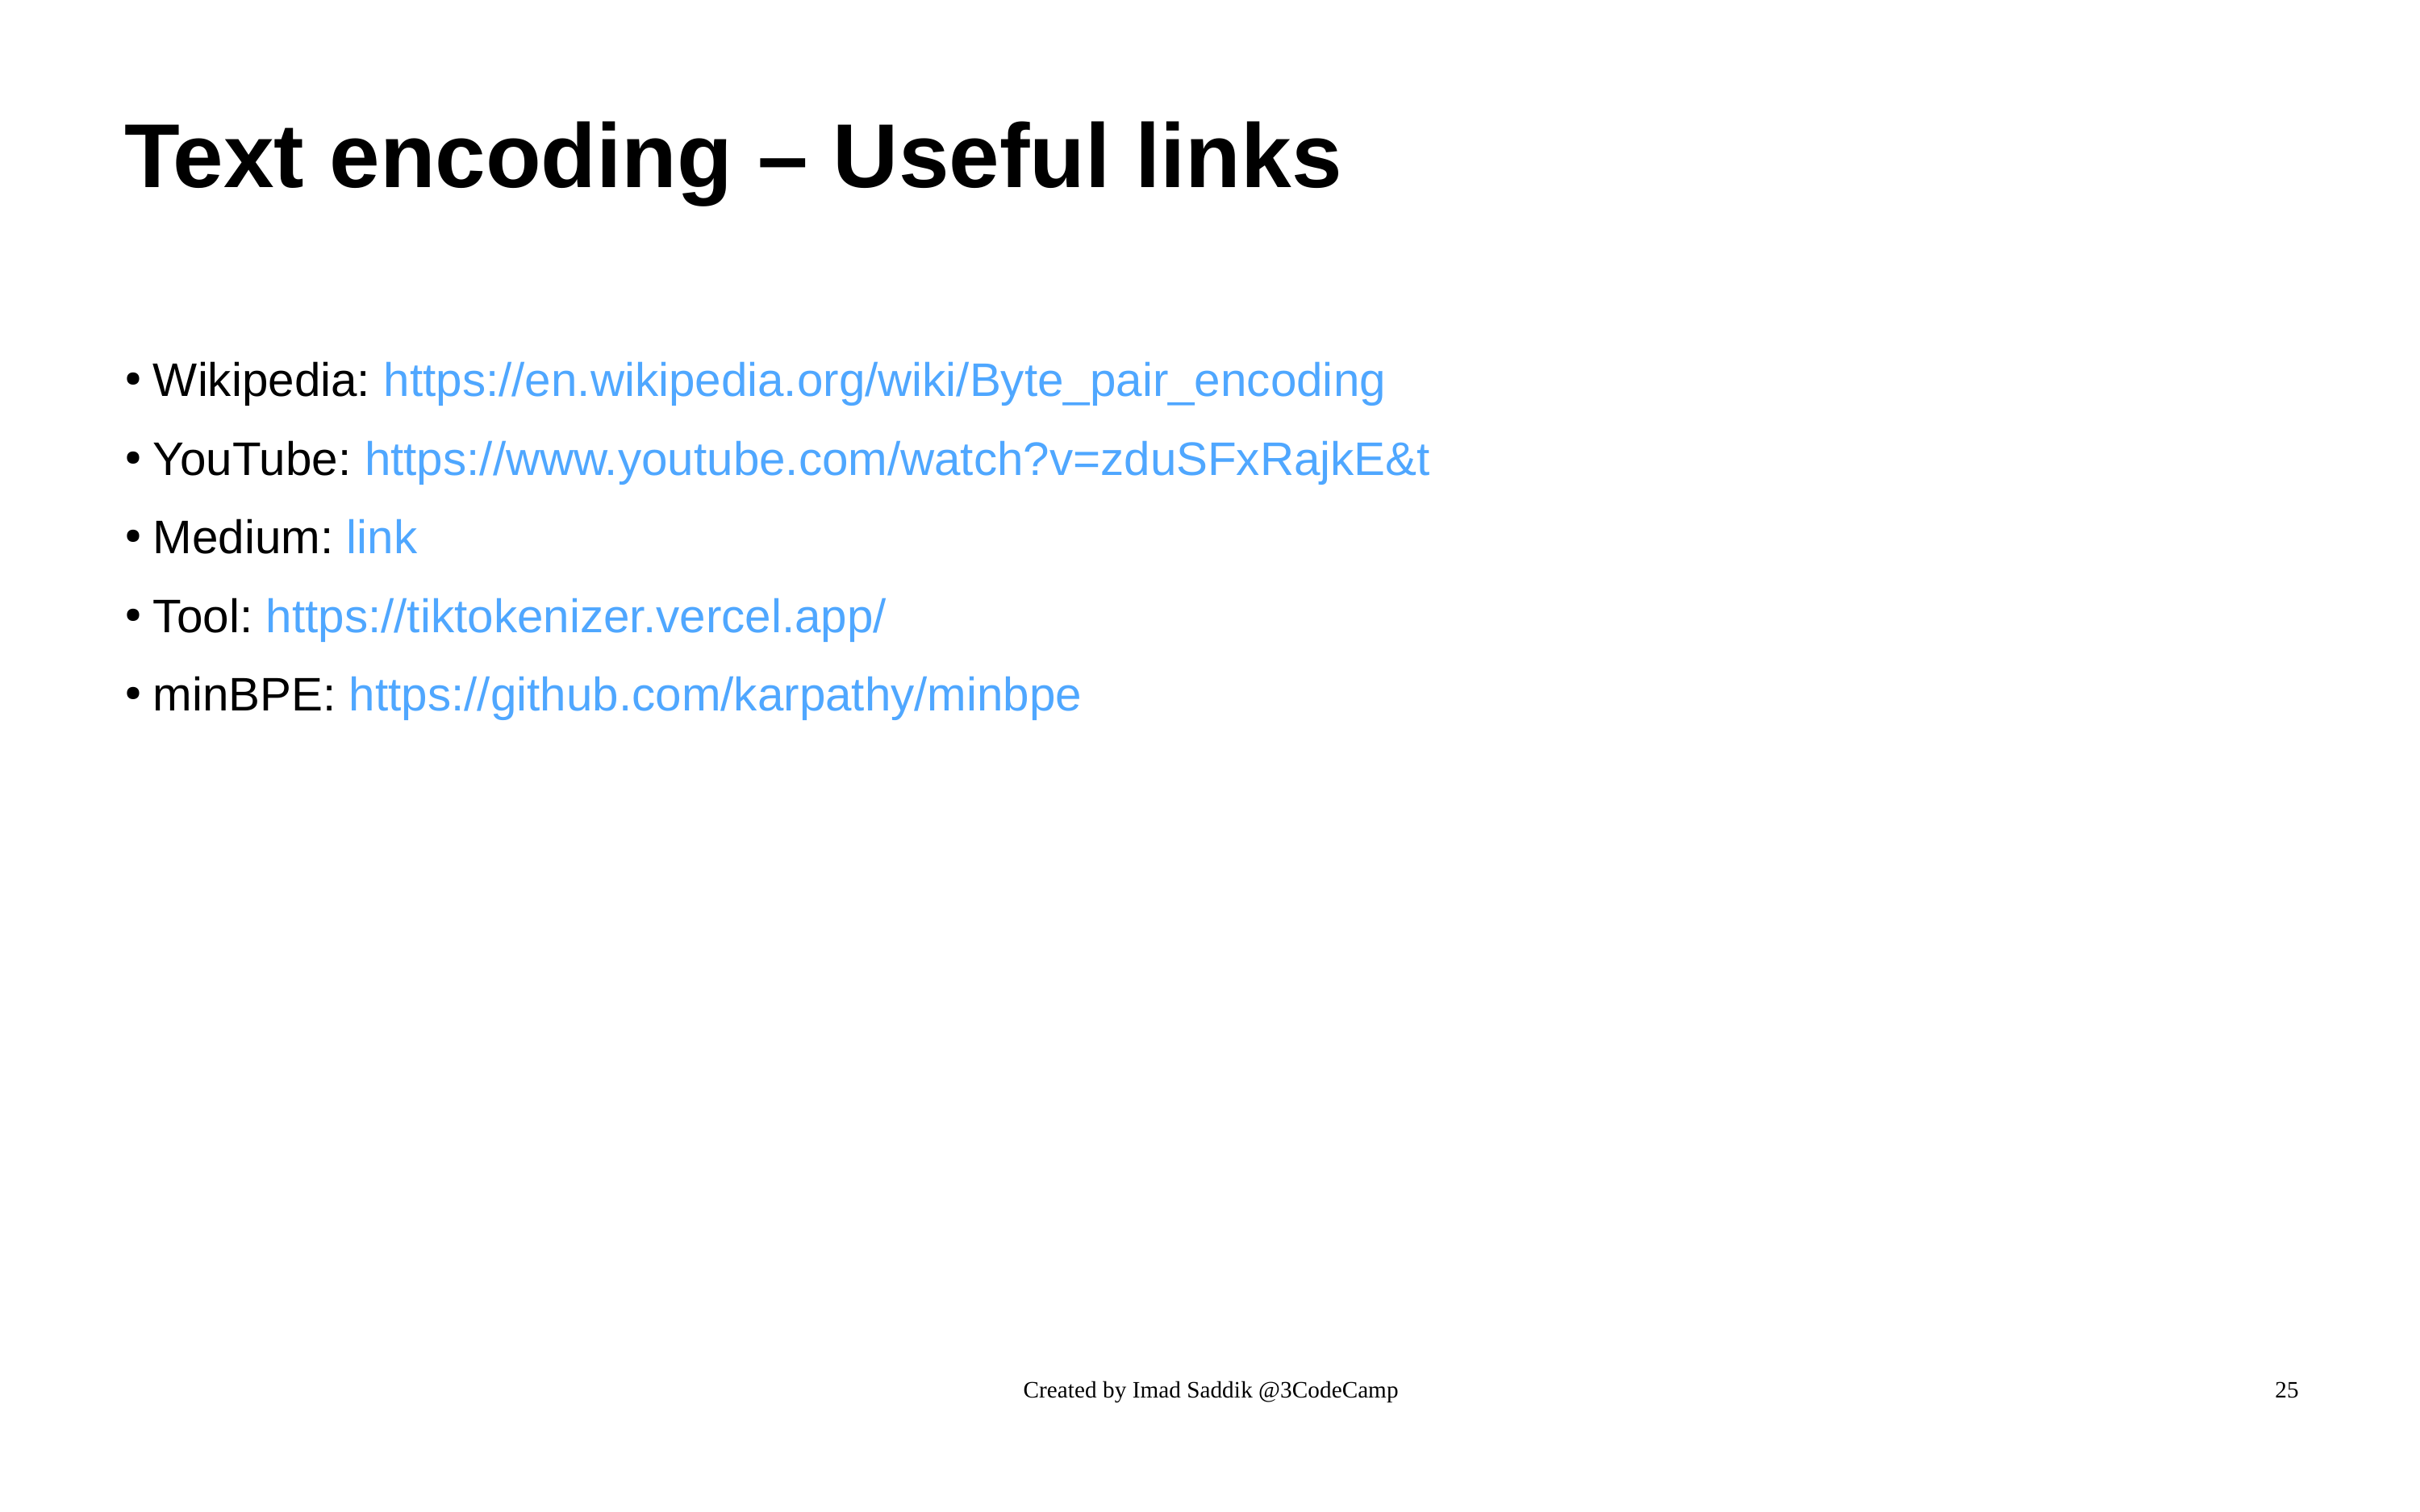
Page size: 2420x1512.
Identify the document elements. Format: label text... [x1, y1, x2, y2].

text_box Text encoding – Useful links [112, 61, 1664, 251]
text_box Wikipedia: https://en.wikipedia.org/wiki/Byte_pair_encoding YouTube: https://www.youtube.com/watch?v=zduSFxRajkE&t Medium: link Tool: https://tiktokenizer.vercel.app/ minBPE: https://github.com/karpathy/minbpe [112, 322, 2209, 727]
